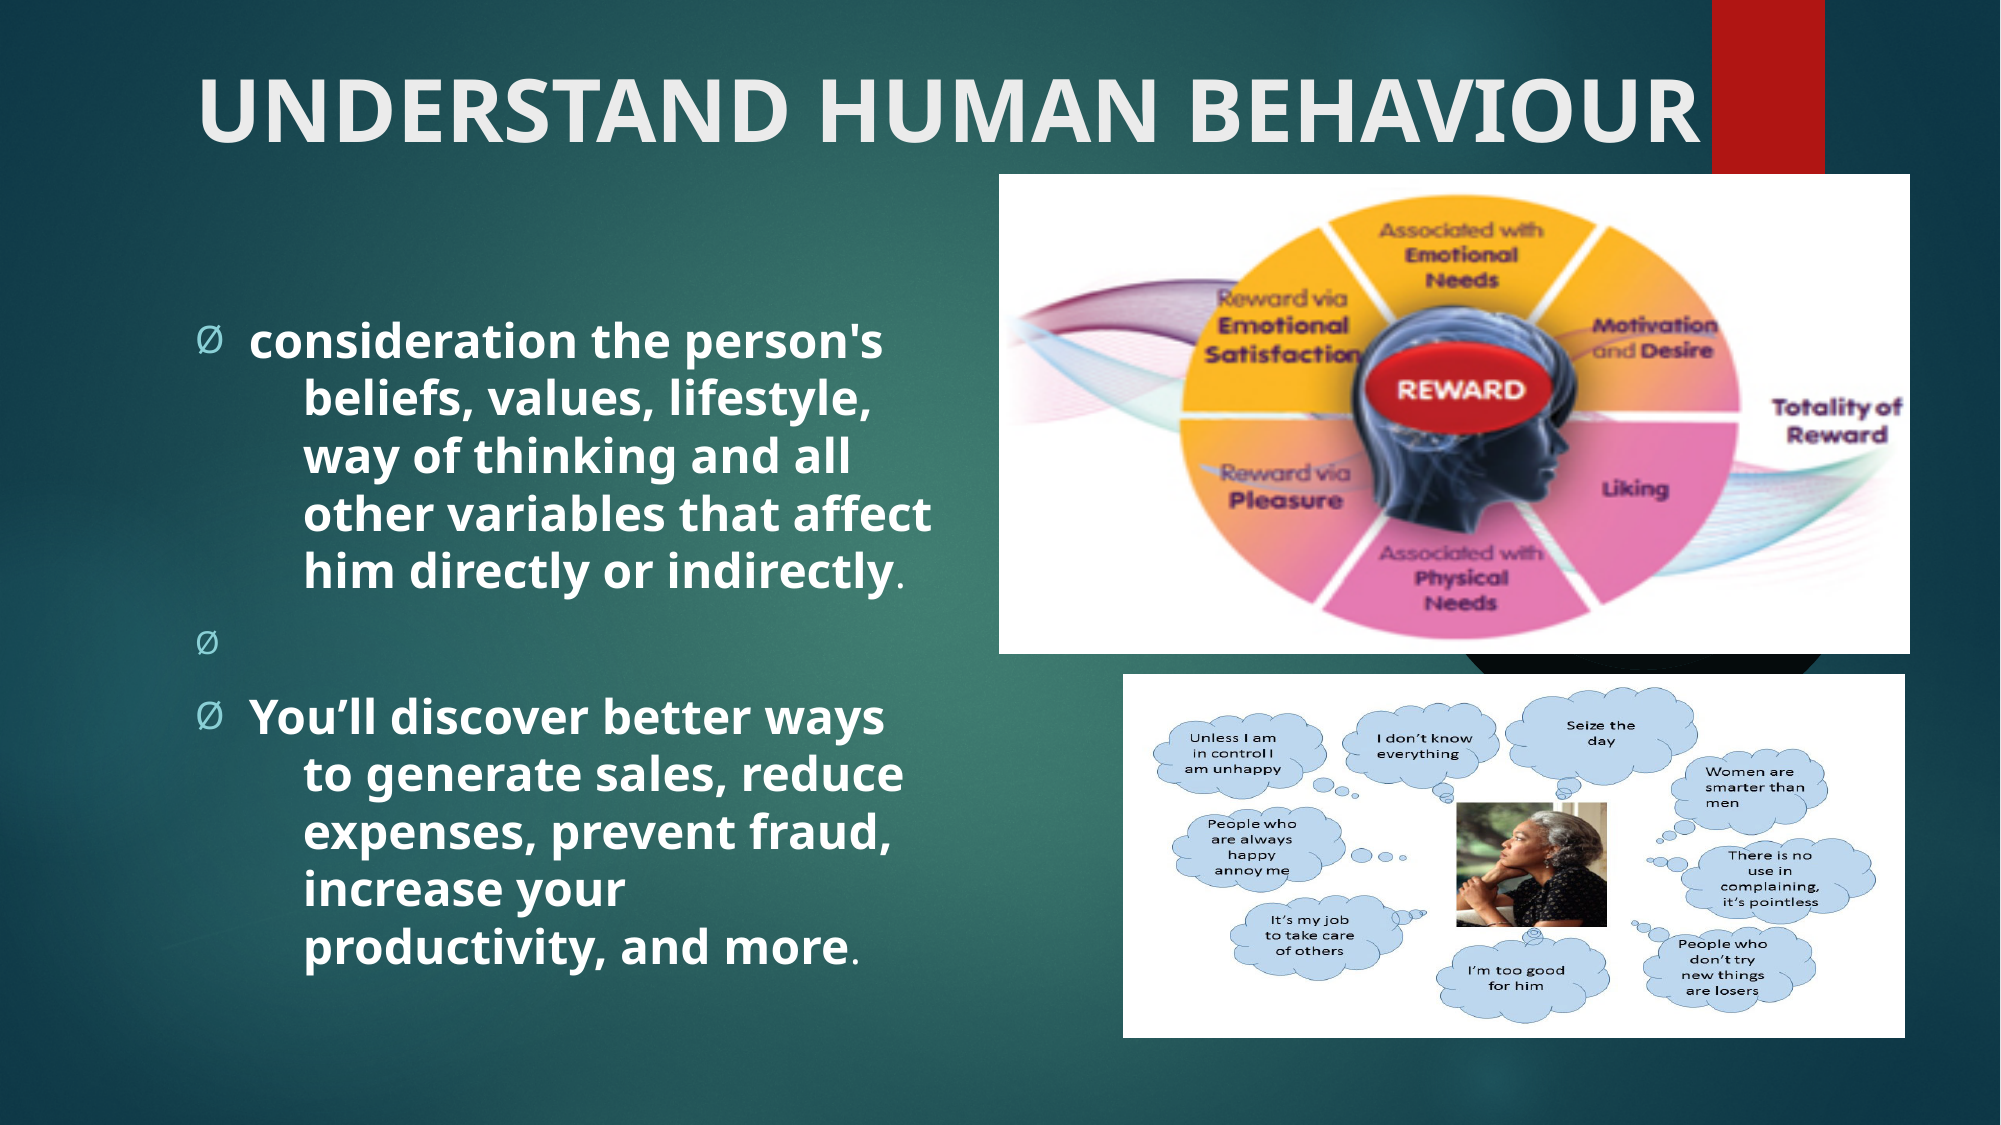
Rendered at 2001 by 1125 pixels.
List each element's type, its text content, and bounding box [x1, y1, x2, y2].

picture [1123, 675, 1905, 1038]
picture [999, 174, 1910, 654]
title UNDERSTAND HUMAN BEHAVIOUR [180, 47, 1831, 188]
list consideration the person's beliefs, values, lifestyle, way of thinking and all other variables that affect him directly or indirectly. You’ll discover better ways to generate sales, reduce expenses, prevent fraud, increase your productivity, and more. [180, 302, 951, 1038]
